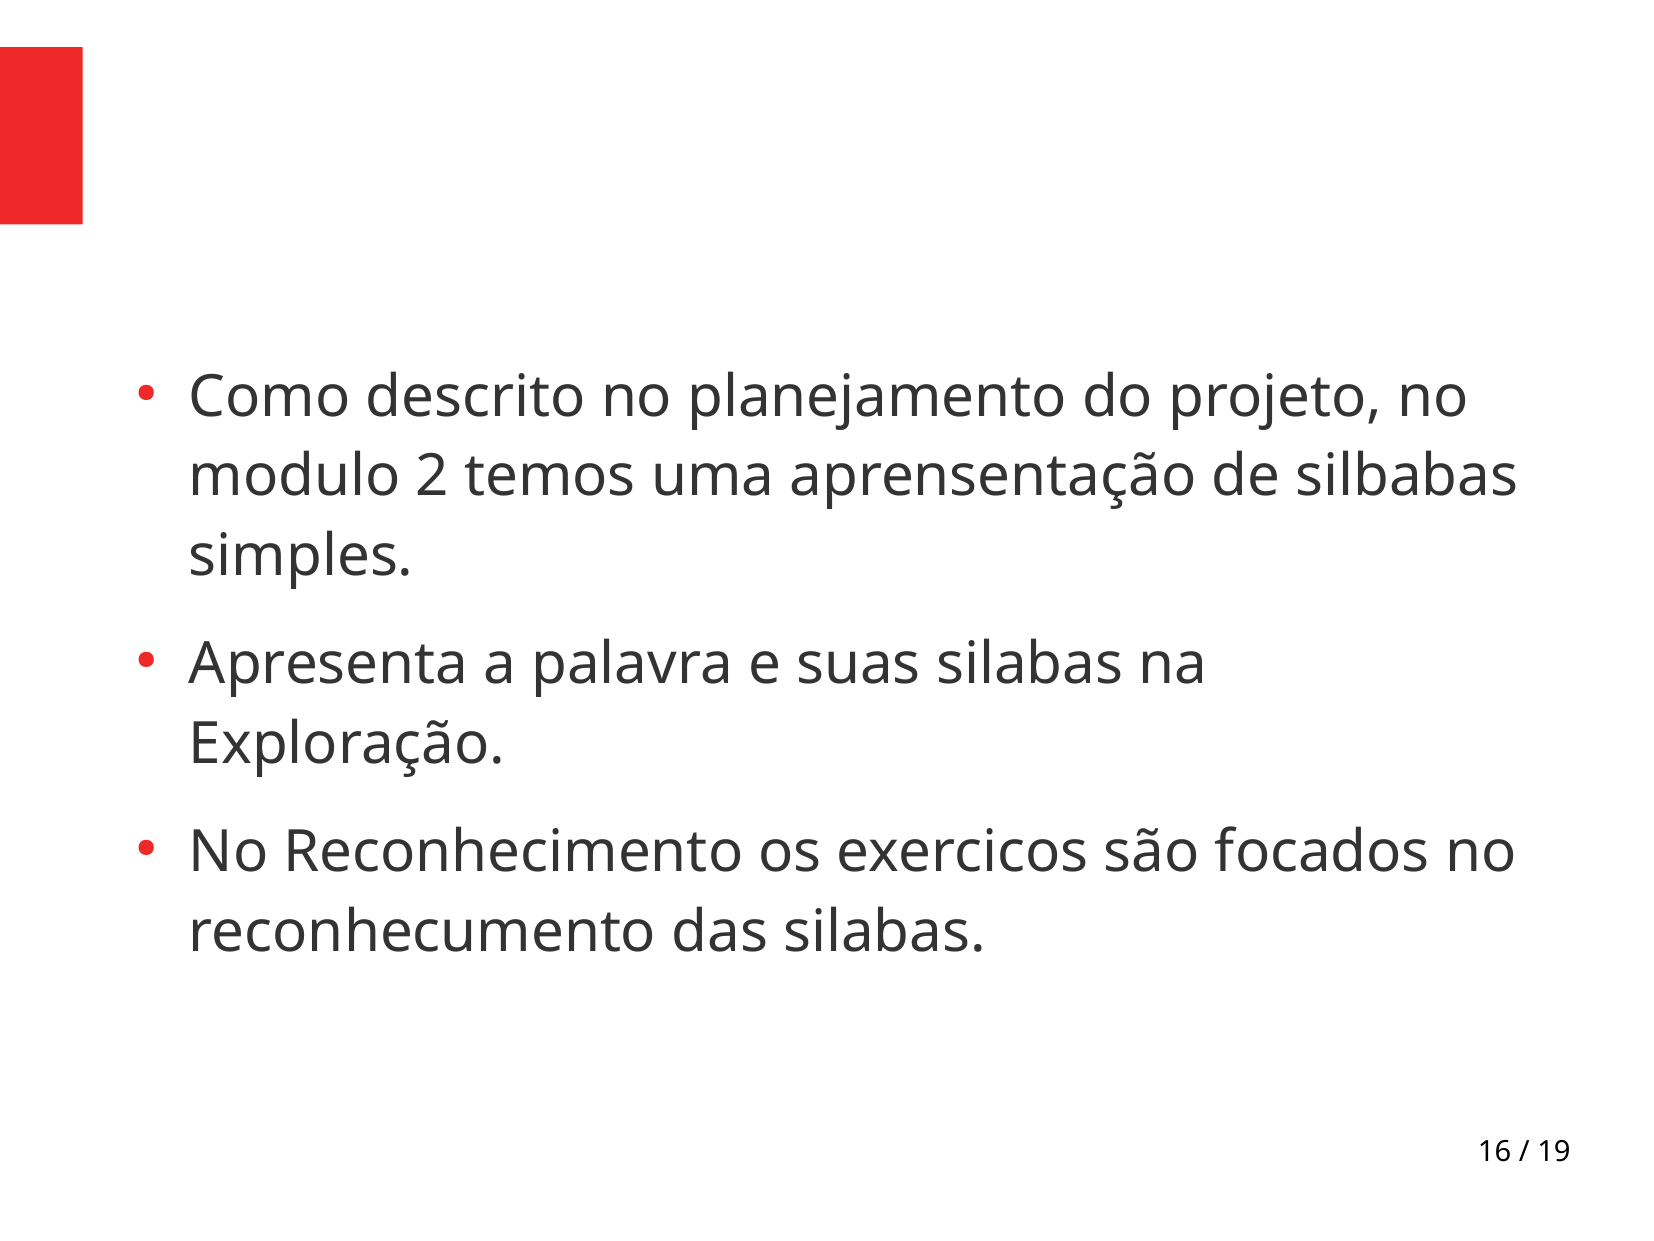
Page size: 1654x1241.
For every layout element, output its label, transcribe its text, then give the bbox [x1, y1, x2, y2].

list Como descrito no planejamento do projeto, no modulo 2 temos uma aprensentação de silbabas simples. Apresenta a palavra e suas silabas na Exploração. No Reconhecimento os exercicos são focados no reconhecumento das silabas. [118, 354, 1536, 1074]
